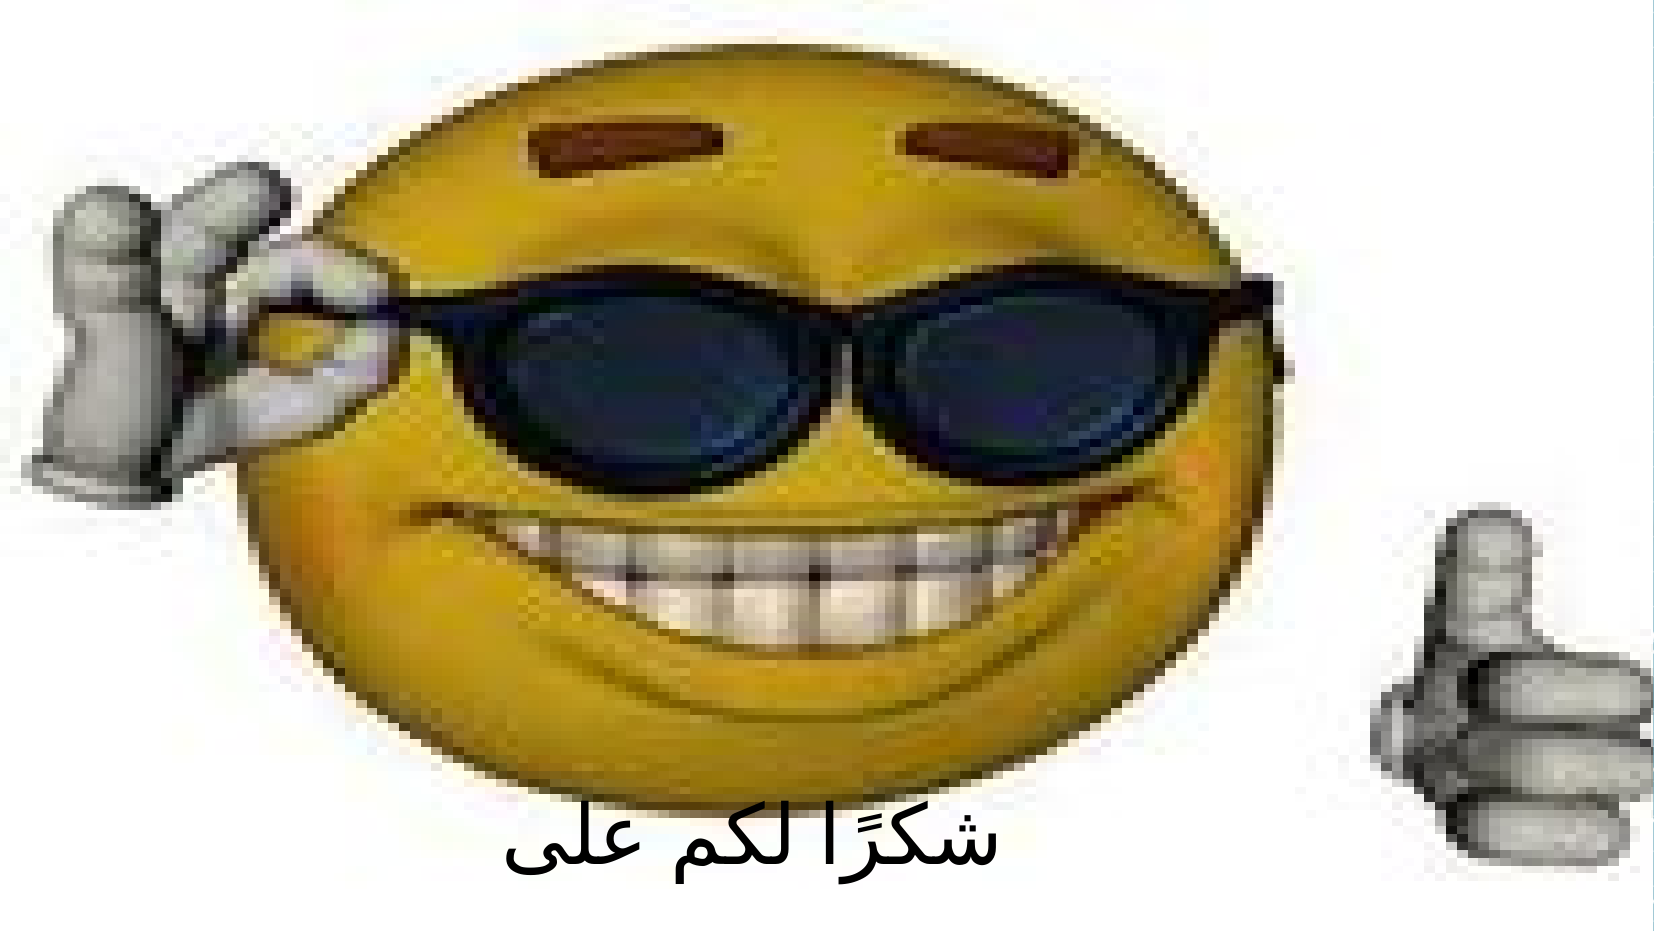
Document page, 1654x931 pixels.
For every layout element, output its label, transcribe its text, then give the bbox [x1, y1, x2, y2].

picture [0, 0, 1654, 931]
text_box شكرًا لكم على اهتمامكم! [383, 767, 1123, 931]
